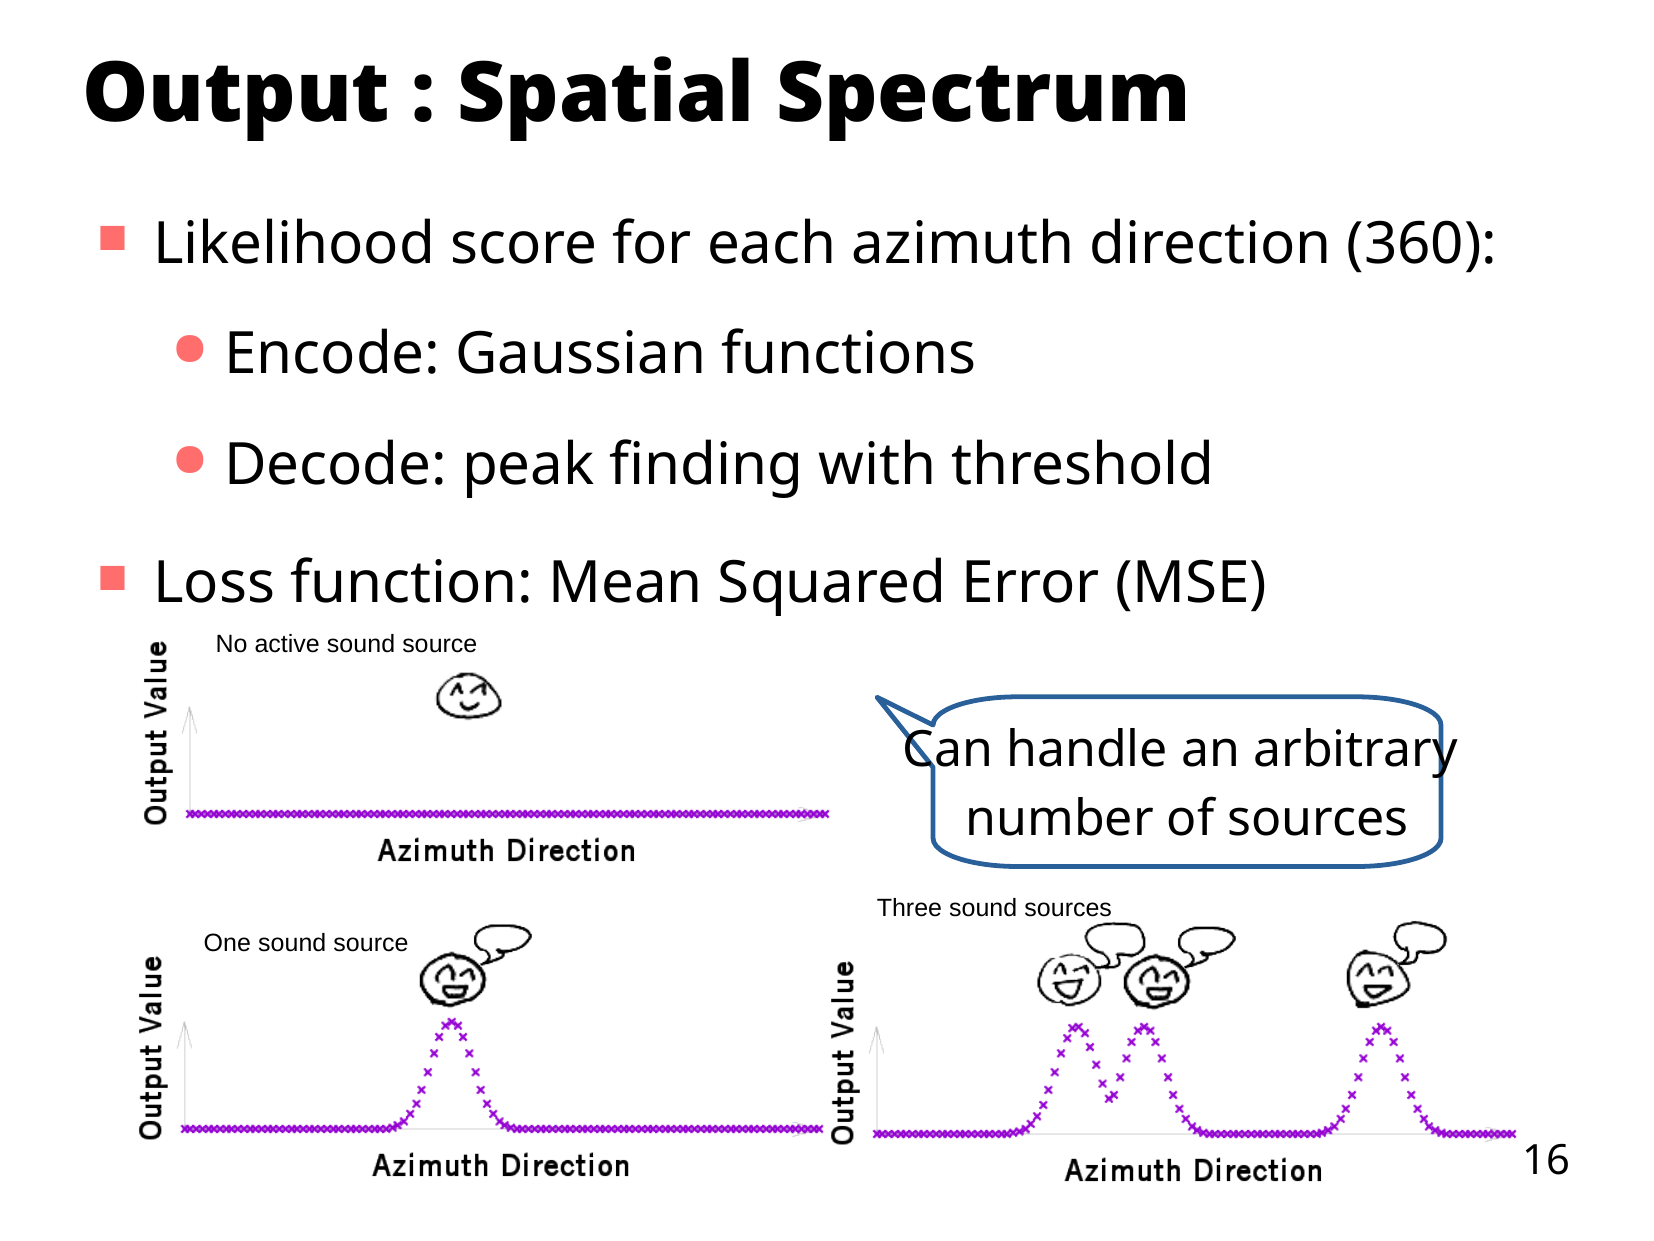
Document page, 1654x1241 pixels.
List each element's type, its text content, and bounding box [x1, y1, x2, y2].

picture [124, 909, 1572, 1194]
text_box One sound source [188, 921, 488, 942]
text_box Can handle an arbitrary number of sources [877, 696, 1442, 867]
picture [129, 622, 885, 874]
list Likelihood score for each azimuth direction (360): Encode: Gaussian functions Decode: peak finding with threshold Loss function: Mean Squared Error (MSE) [82, 200, 1571, 1111]
title Output : Spatial Spectrum [82, 37, 1571, 143]
text_box Three sound sources [862, 885, 1188, 942]
